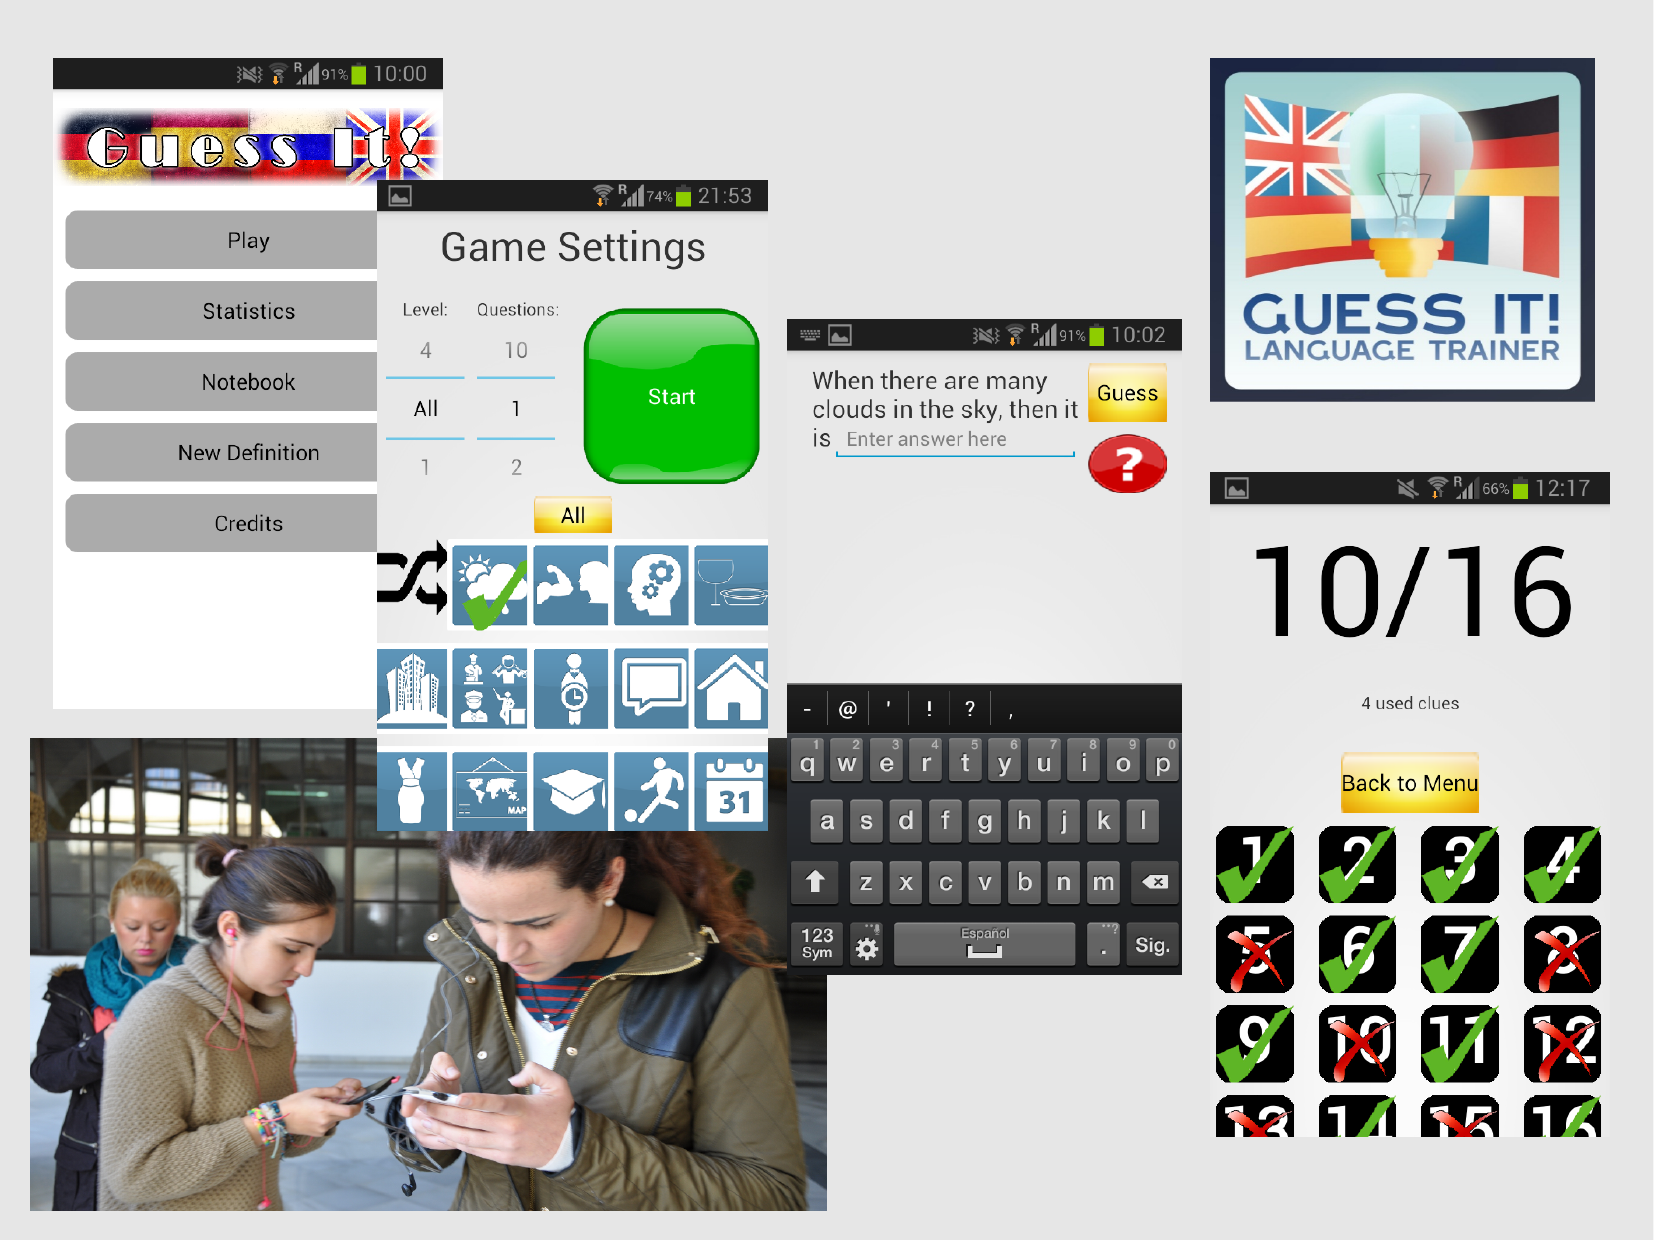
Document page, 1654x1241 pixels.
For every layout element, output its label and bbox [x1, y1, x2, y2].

picture [30, 58, 1182, 1211]
picture [1210, 472, 1610, 1137]
picture [1210, 58, 1595, 402]
